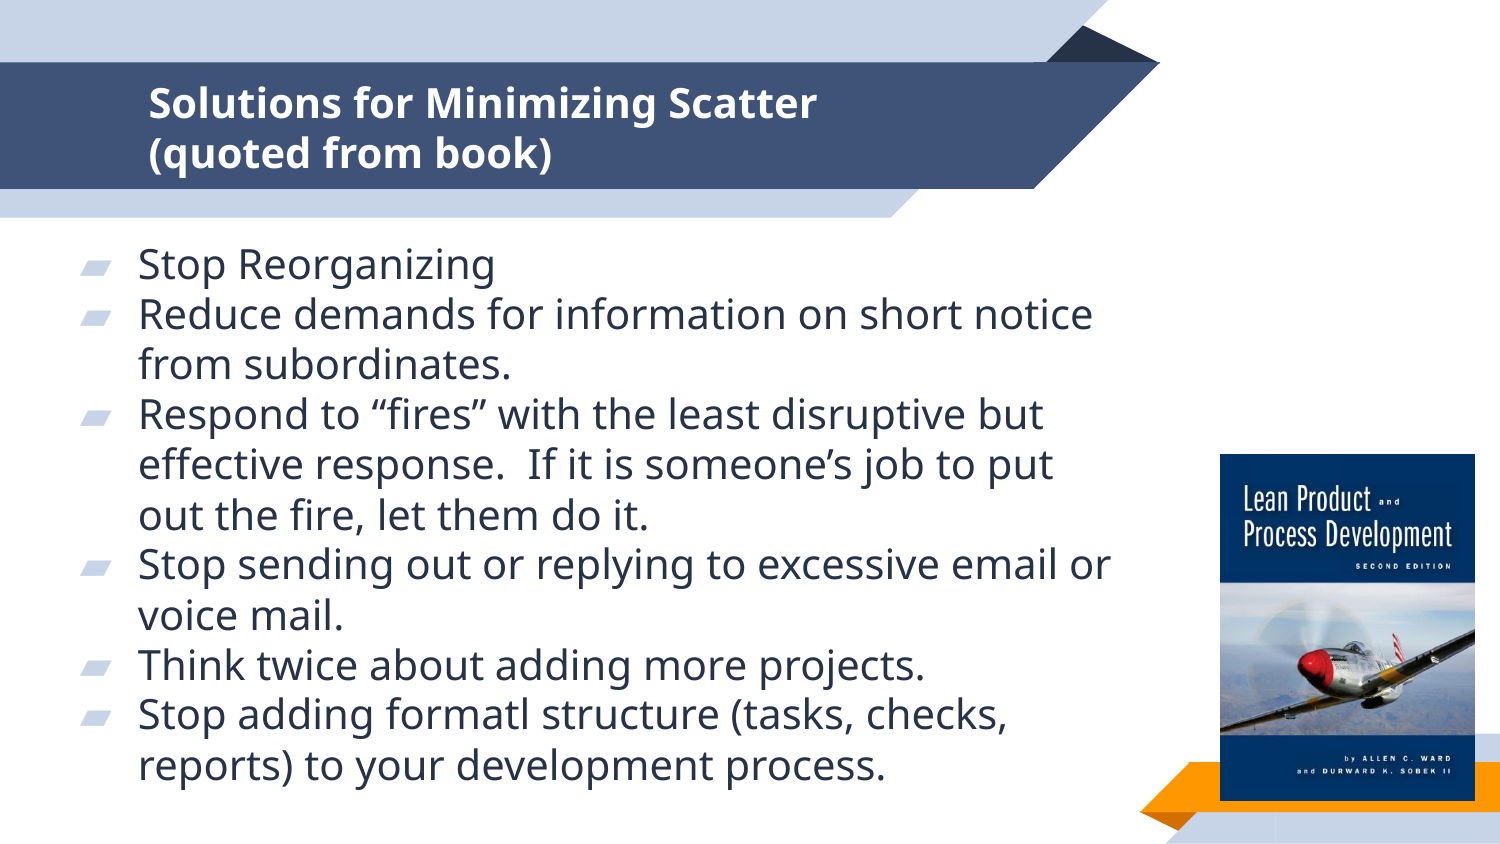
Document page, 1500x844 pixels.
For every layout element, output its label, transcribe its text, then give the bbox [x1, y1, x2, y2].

picture [1220, 454, 1475, 802]
list Stop Reorganizing Reduce demands for information on short notice from subordinates. Respond to “fires” with the least disruptive but effective response. If it is someone’s job to put out the fire, let them do it. Stop sending out or replying to excessive email or voice mail. Think twice about adding more projects. Stop adding formatl structure (tasks, checks, reports) to your development process. [48, 255, 1140, 772]
title Solutions for Minimizing Scatter (quoted from book) [133, 64, 1035, 190]
